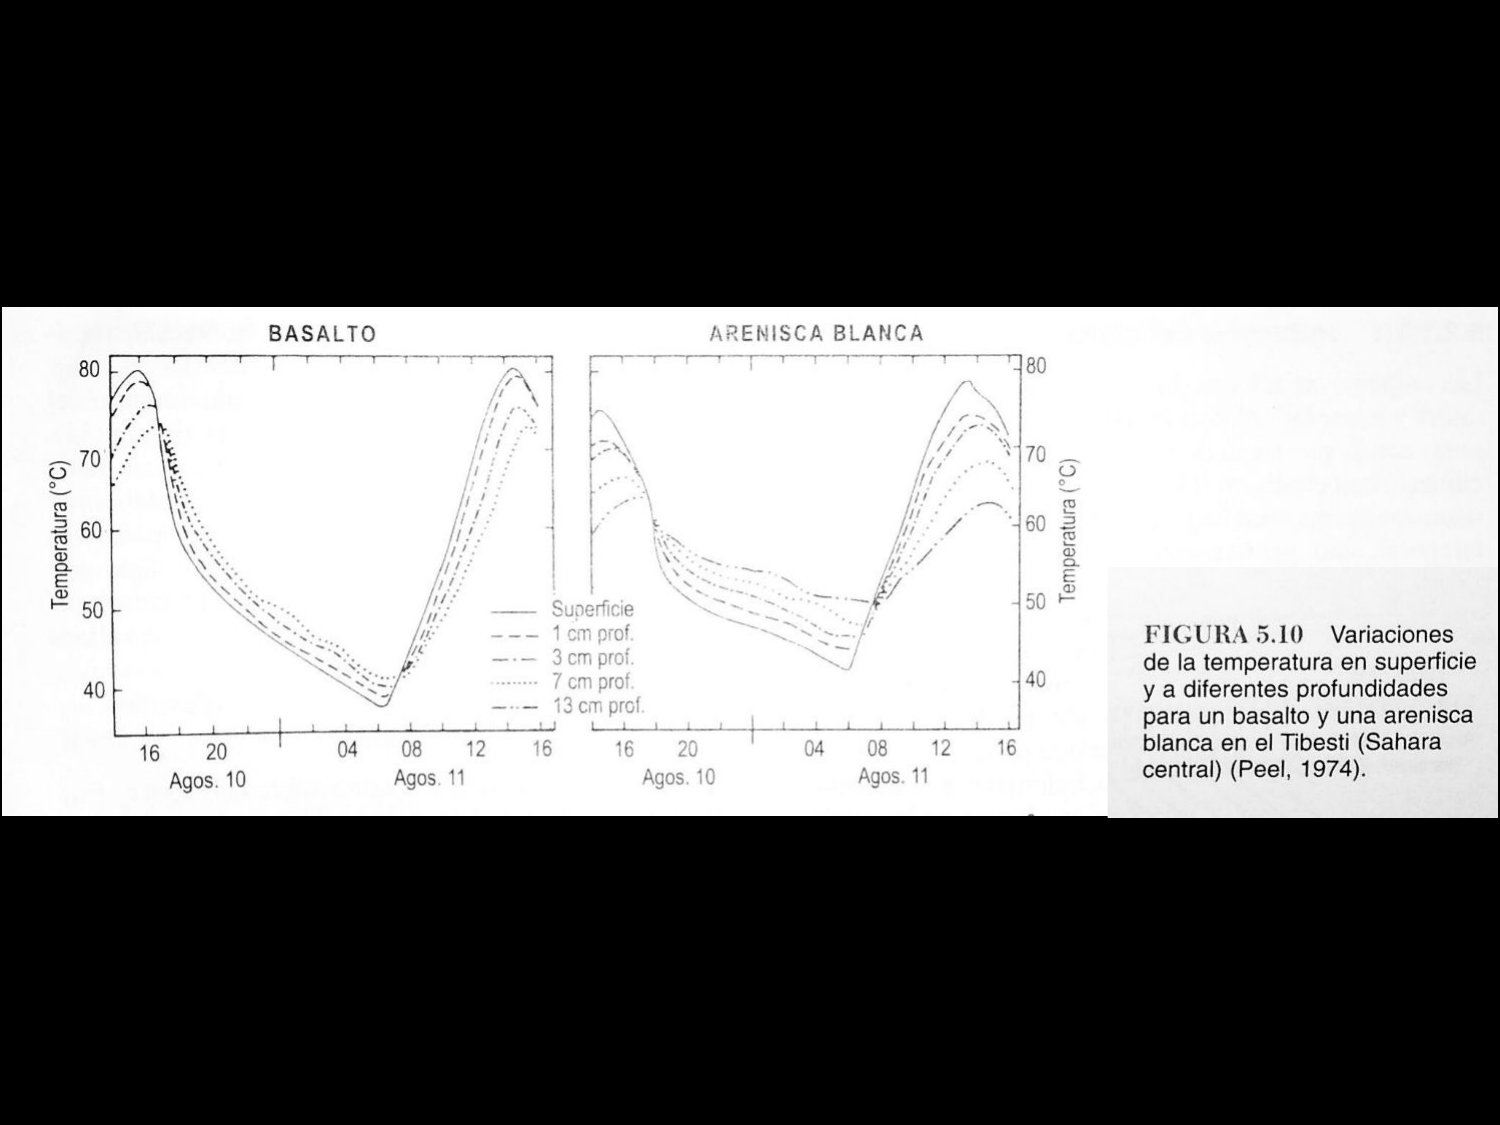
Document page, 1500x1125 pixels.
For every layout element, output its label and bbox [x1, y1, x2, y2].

picture [2, 307, 1498, 818]
